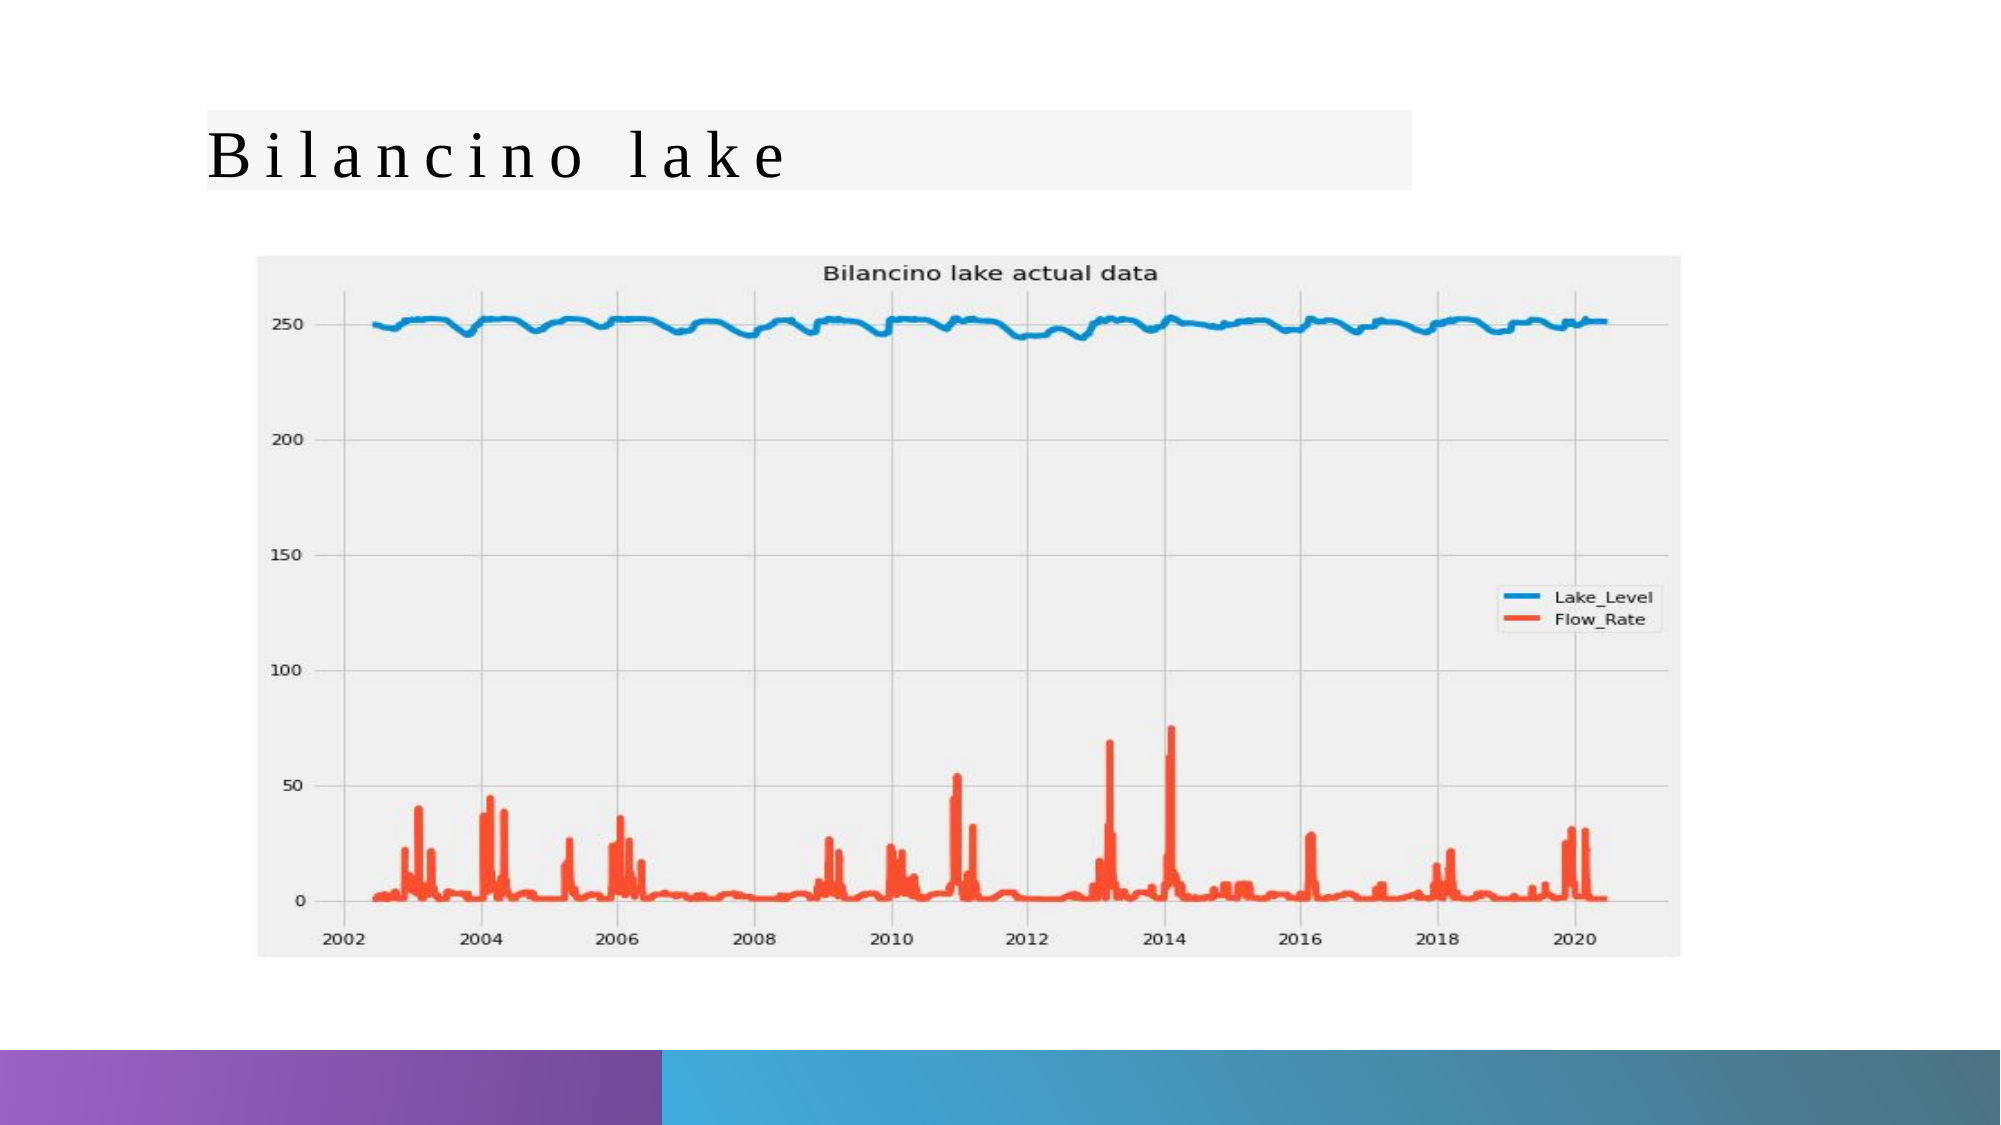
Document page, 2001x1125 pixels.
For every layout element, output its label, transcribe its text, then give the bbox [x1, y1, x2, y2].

picture [223, 253, 1714, 964]
title Bilancino lake [207, 109, 1412, 191]
